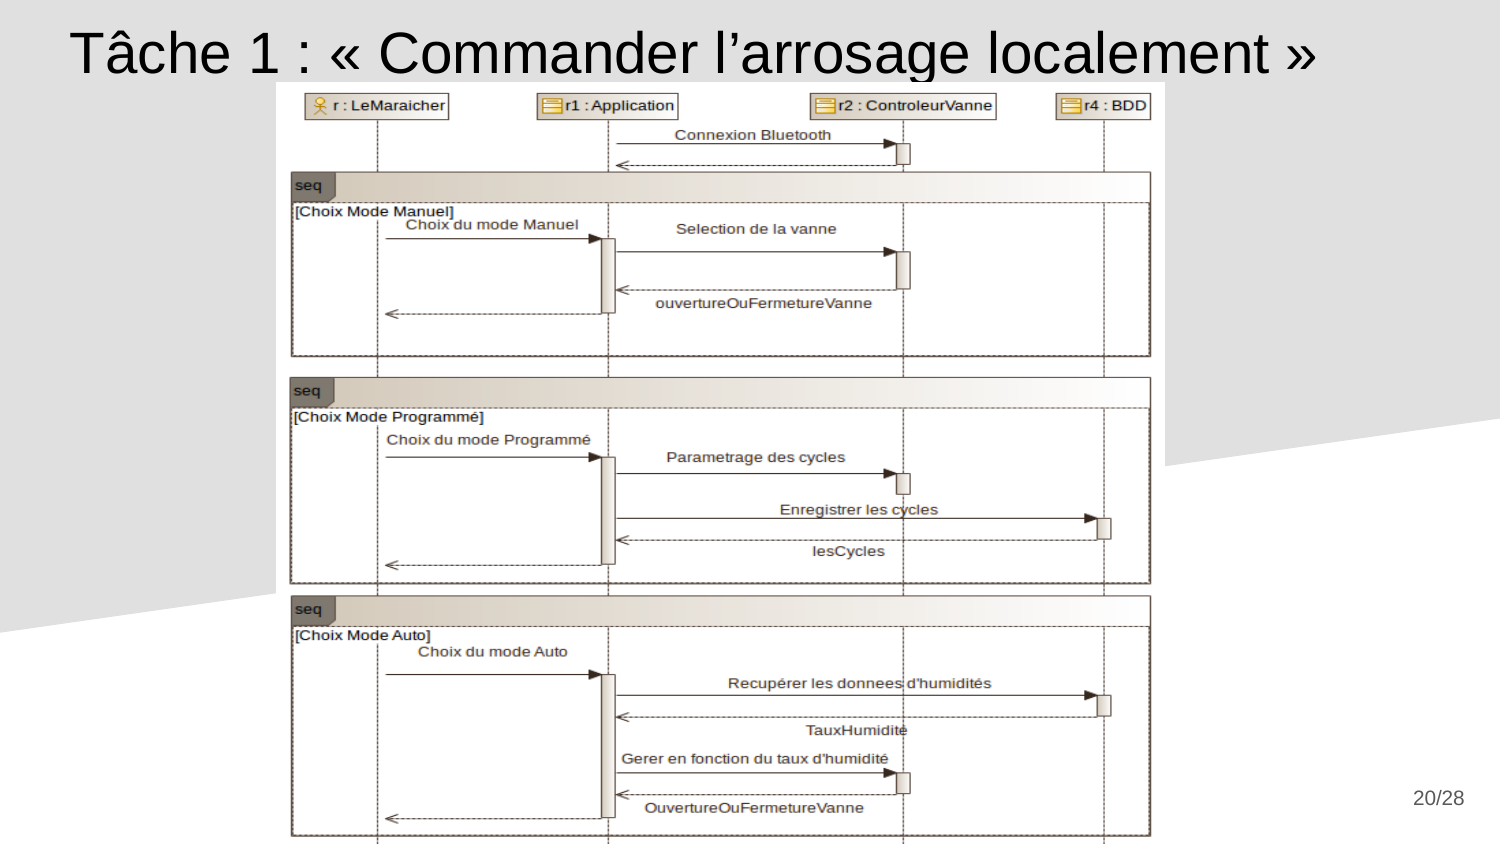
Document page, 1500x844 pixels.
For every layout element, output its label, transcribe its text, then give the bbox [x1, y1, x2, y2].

title Tâche 1 : « Commander l’arrosage localement » [55, 0, 1453, 94]
picture [276, 82, 1165, 844]
slide_number <numéro>/28 [1389, 764, 1480, 830]
